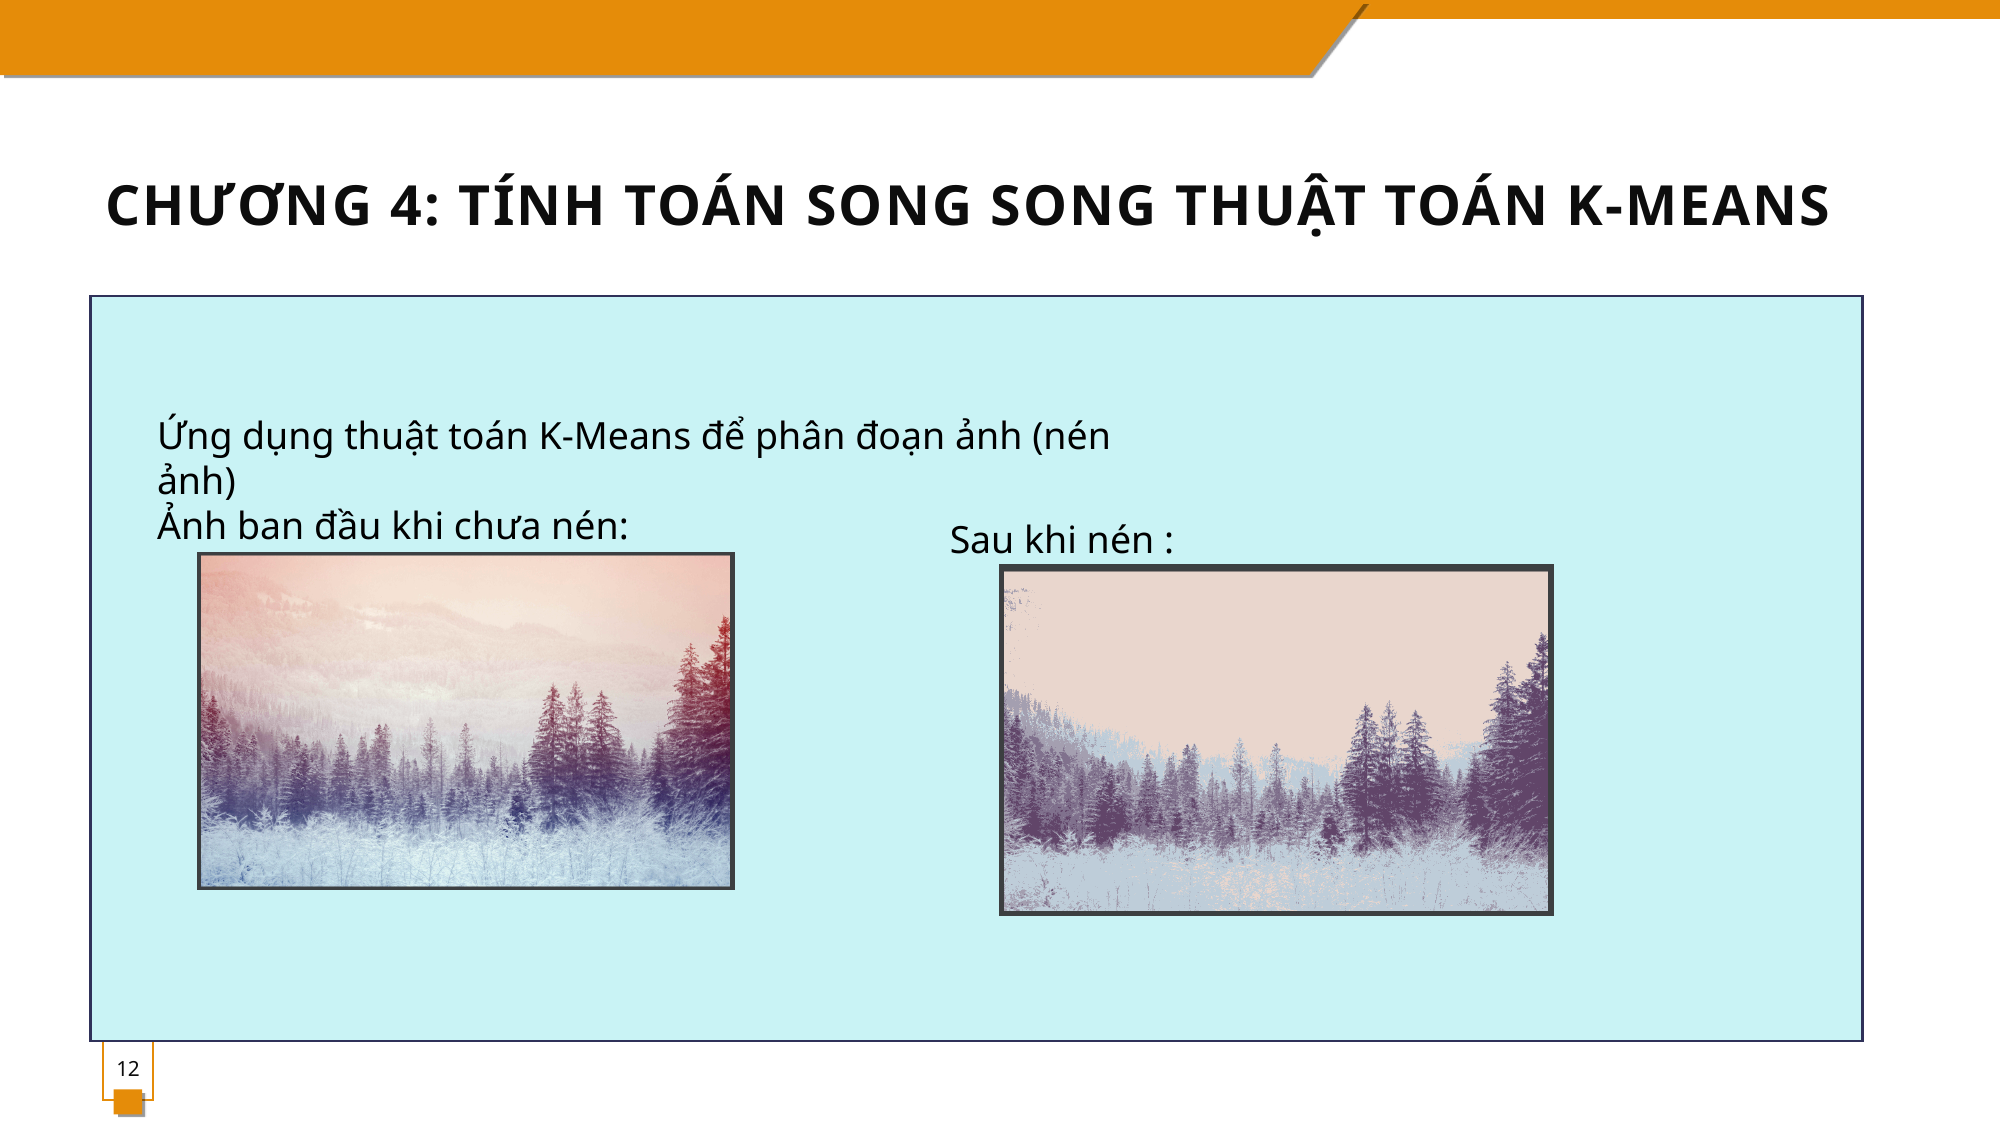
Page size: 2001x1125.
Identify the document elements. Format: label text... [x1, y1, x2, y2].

title CHƯƠNG 4: TÍNH TOÁN SONG SONG THUẬT TOÁN K-Means [90, 162, 1863, 279]
text_box Ứng dụng thuật toán K-Means để phân đoạn ảnh (nén ảnh) Ảnh ban đầu khi chưa nén: [142, 404, 1142, 555]
picture [999, 564, 1554, 917]
text_box Sau khi nén : [935, 508, 1935, 569]
picture [197, 552, 735, 890]
text_box [90, 296, 1862, 1115]
